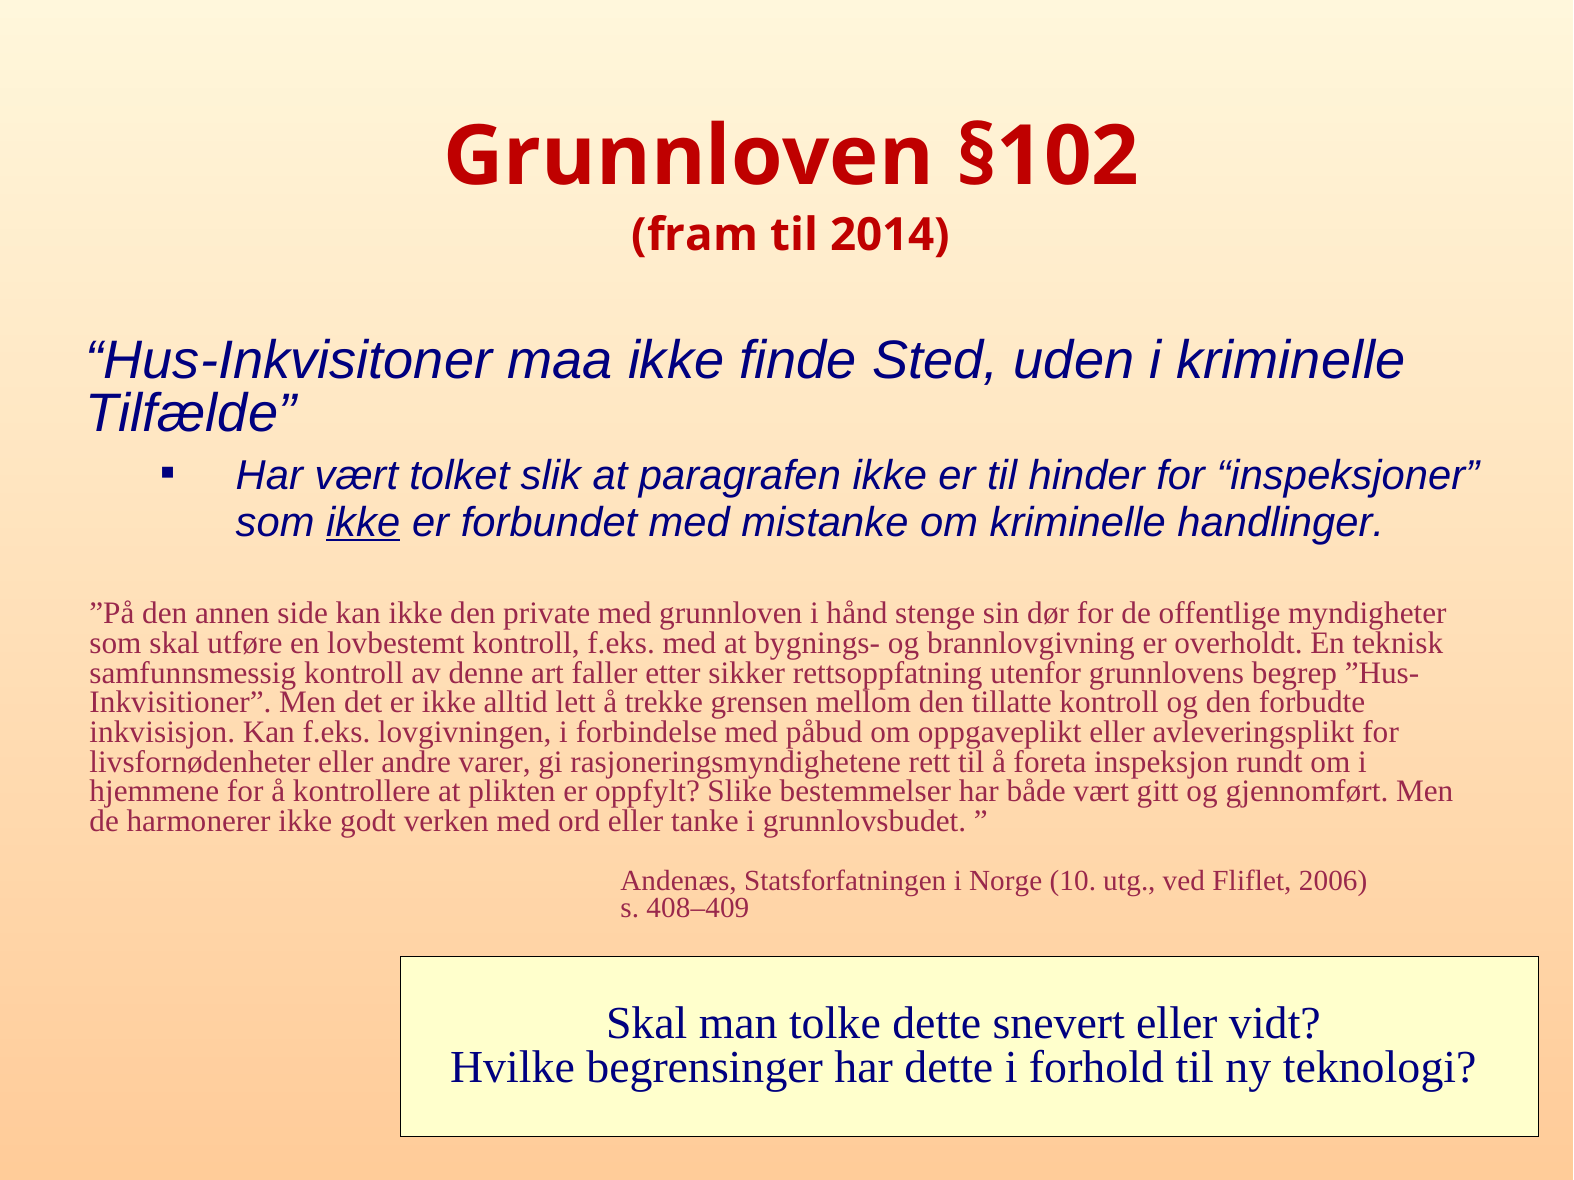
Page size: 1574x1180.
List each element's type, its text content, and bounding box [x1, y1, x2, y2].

list “Hus-Inkvisitoner maa ikke finde Sted, uden i kriminelle Tilfælde” Har vært tolket slik at paragrafen ikke er til hinder for “inspeksjoner” som ikke er forbundet med mistanke om kriminelle handlinger. [85, 336, 1539, 1170]
text_box ”På den annen side kan ikke den private med grunnloven i hånd stenge sin dør for de offentlige myndigheter som skal utføre en lovbestemt kontroll, f.eks. med at bygnings- og brannlovgivning er overholdt. En teknisk samfunnsmessig kontroll av denne art faller etter sikker rettsoppfatning utenfor grunnlovens begrep ”Hus-Inkvisitioner”. Men det er ikke alltid lett å trekke grensen mellom den tillatte kontroll og den forbudte inkvisisjon. Kan f.eks. lovgivningen, i forbindelse med påbud om oppgaveplikt eller avleveringsplikt for livsfornødenheter eller andre varer, gi rasjoneringsmyndighetene rett til å foreta inspeksjon rundt om i hjemmene for å kontrollere at plikten er oppfylt? Slike bestemmelser har både vært gitt og gjennomført. Men de harmonerer ikke godt verken med ord eller tanke i grunnlovsbudet. ” [74, 592, 1484, 850]
text_box Skal man tolke dette snevert eller vidt? Hvilke begrensinger har dette i forhold til ny teknologi? [400, 956, 1539, 1137]
text_box Andenæs, Statsforfatningen i Norge (10. utg., ved Fliflet, 2006) s. 408–409 [605, 860, 1389, 936]
title Grunnloven §102 (fram til 2014) [39, 54, 1543, 309]
